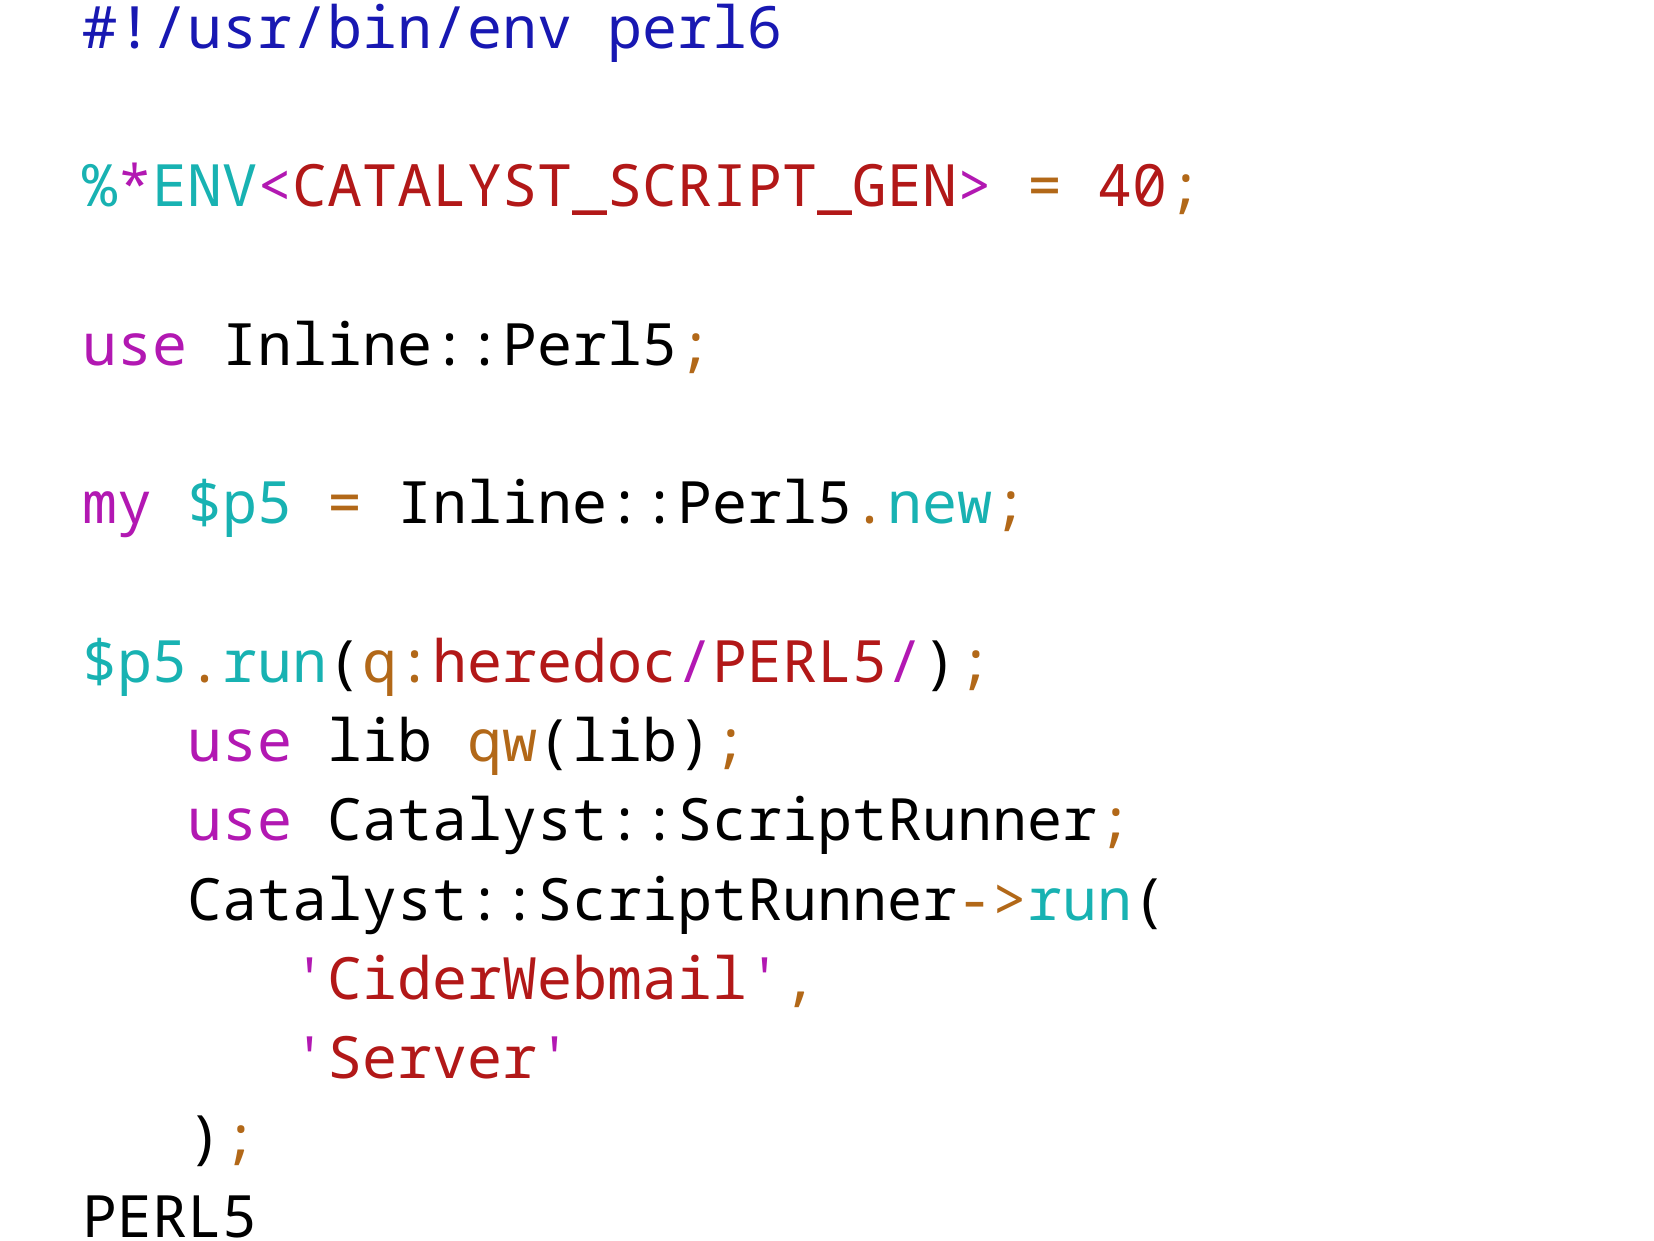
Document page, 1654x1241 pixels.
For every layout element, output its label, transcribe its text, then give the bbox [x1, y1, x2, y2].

subtitle #!/usr/bin/env perl6 %*ENV<CATALYST_SCRIPT_GEN> = 40; use Inline::Perl5; my $p5 = Inline::Perl5.new; $p5.run(q:heredoc/PERL5/); use lib qw(lib); use Catalyst::ScriptRunner; Catalyst::ScriptRunner->run( 'CiderWebmail', 'Server' ); PERL5 [82, 91, 1571, 1149]
